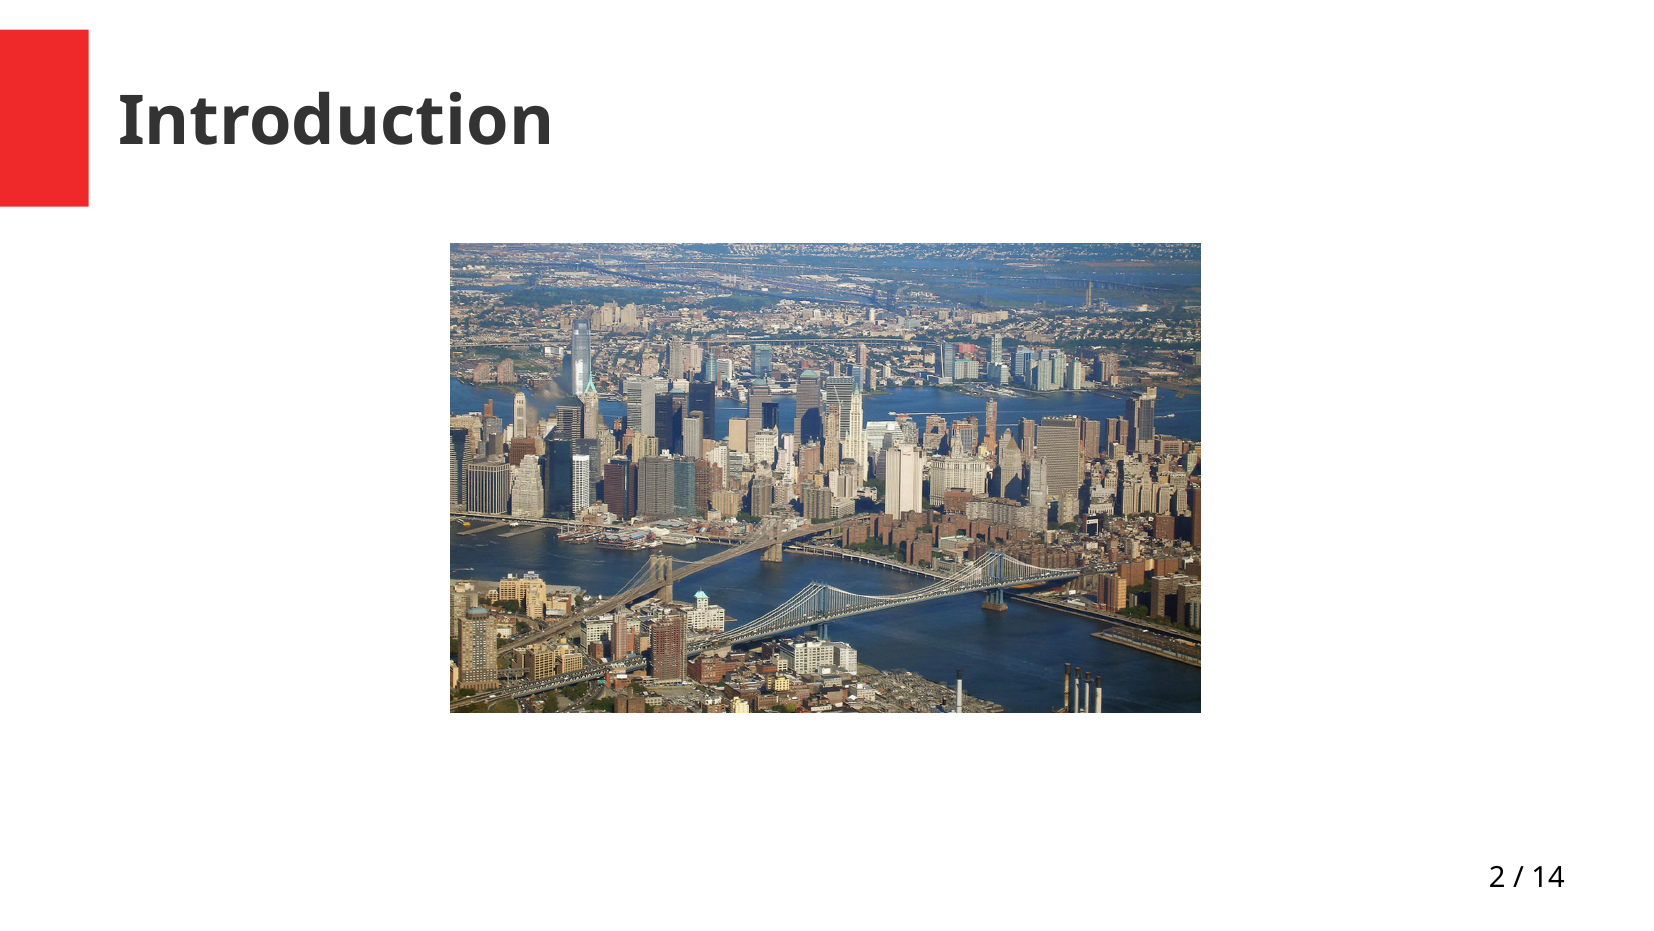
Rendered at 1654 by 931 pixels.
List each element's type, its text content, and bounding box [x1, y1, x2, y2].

picture [450, 243, 1201, 713]
title Introduction [118, 29, 1595, 207]
